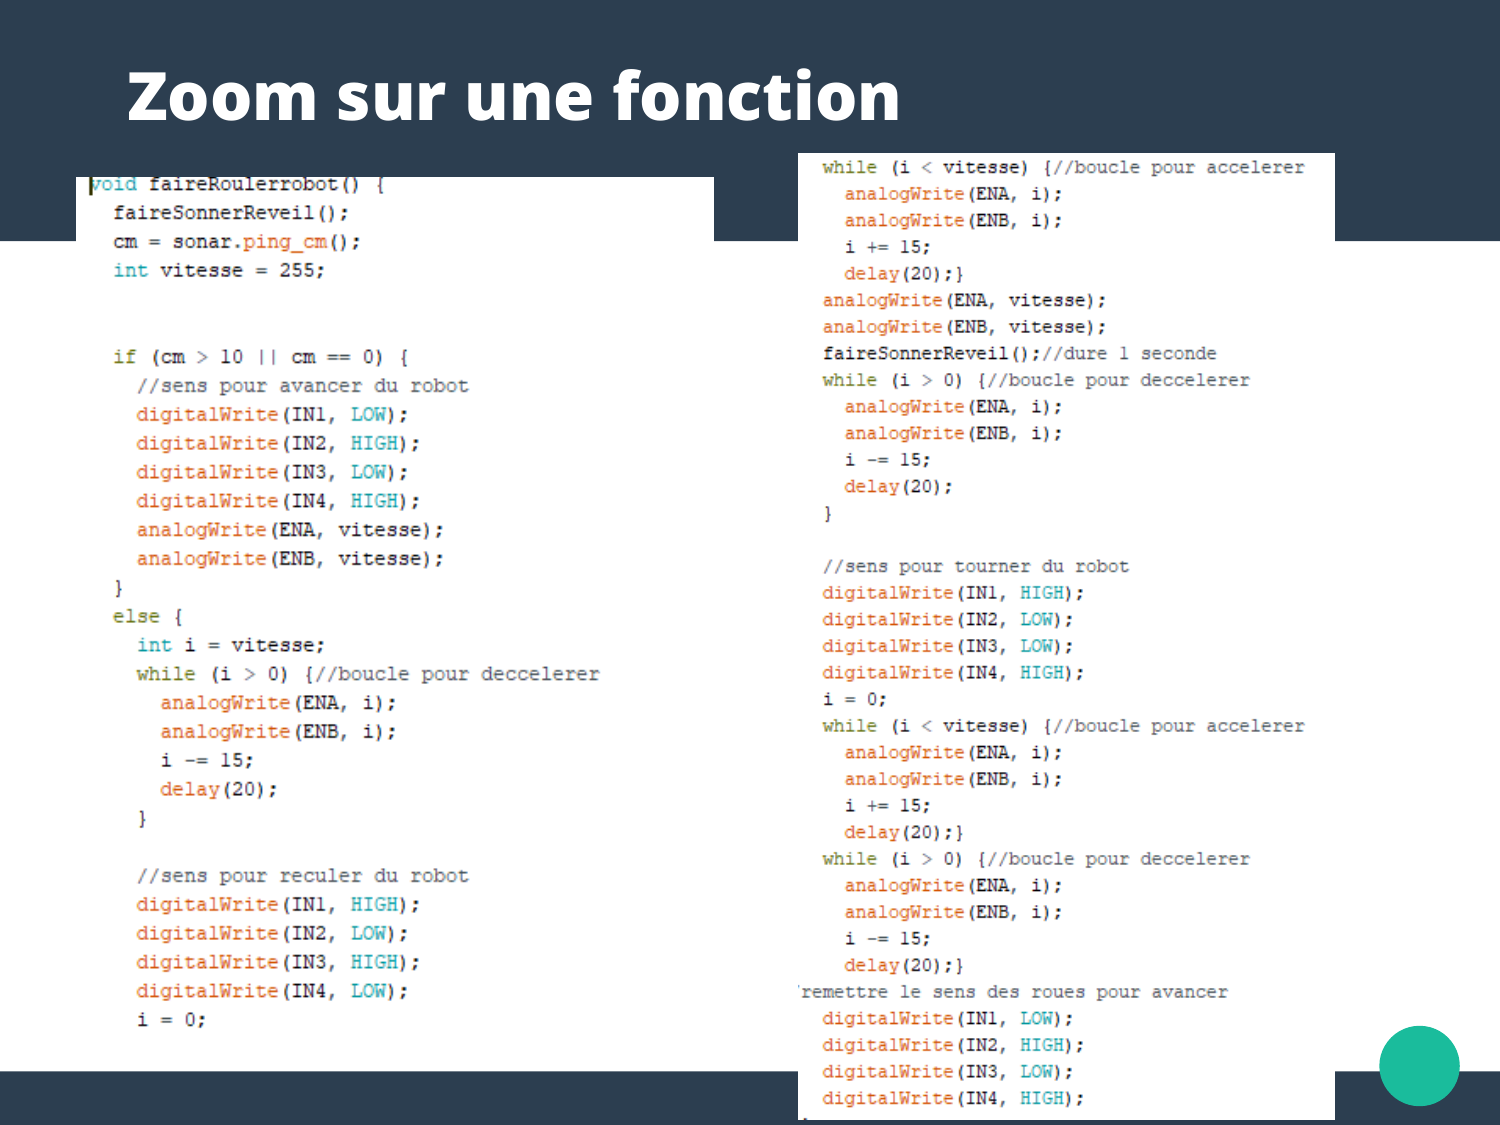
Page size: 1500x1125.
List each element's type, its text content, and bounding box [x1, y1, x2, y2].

picture [76, 177, 714, 1040]
picture [798, 153, 1335, 1120]
title Zoom sur une fonction [76, 0, 1427, 188]
